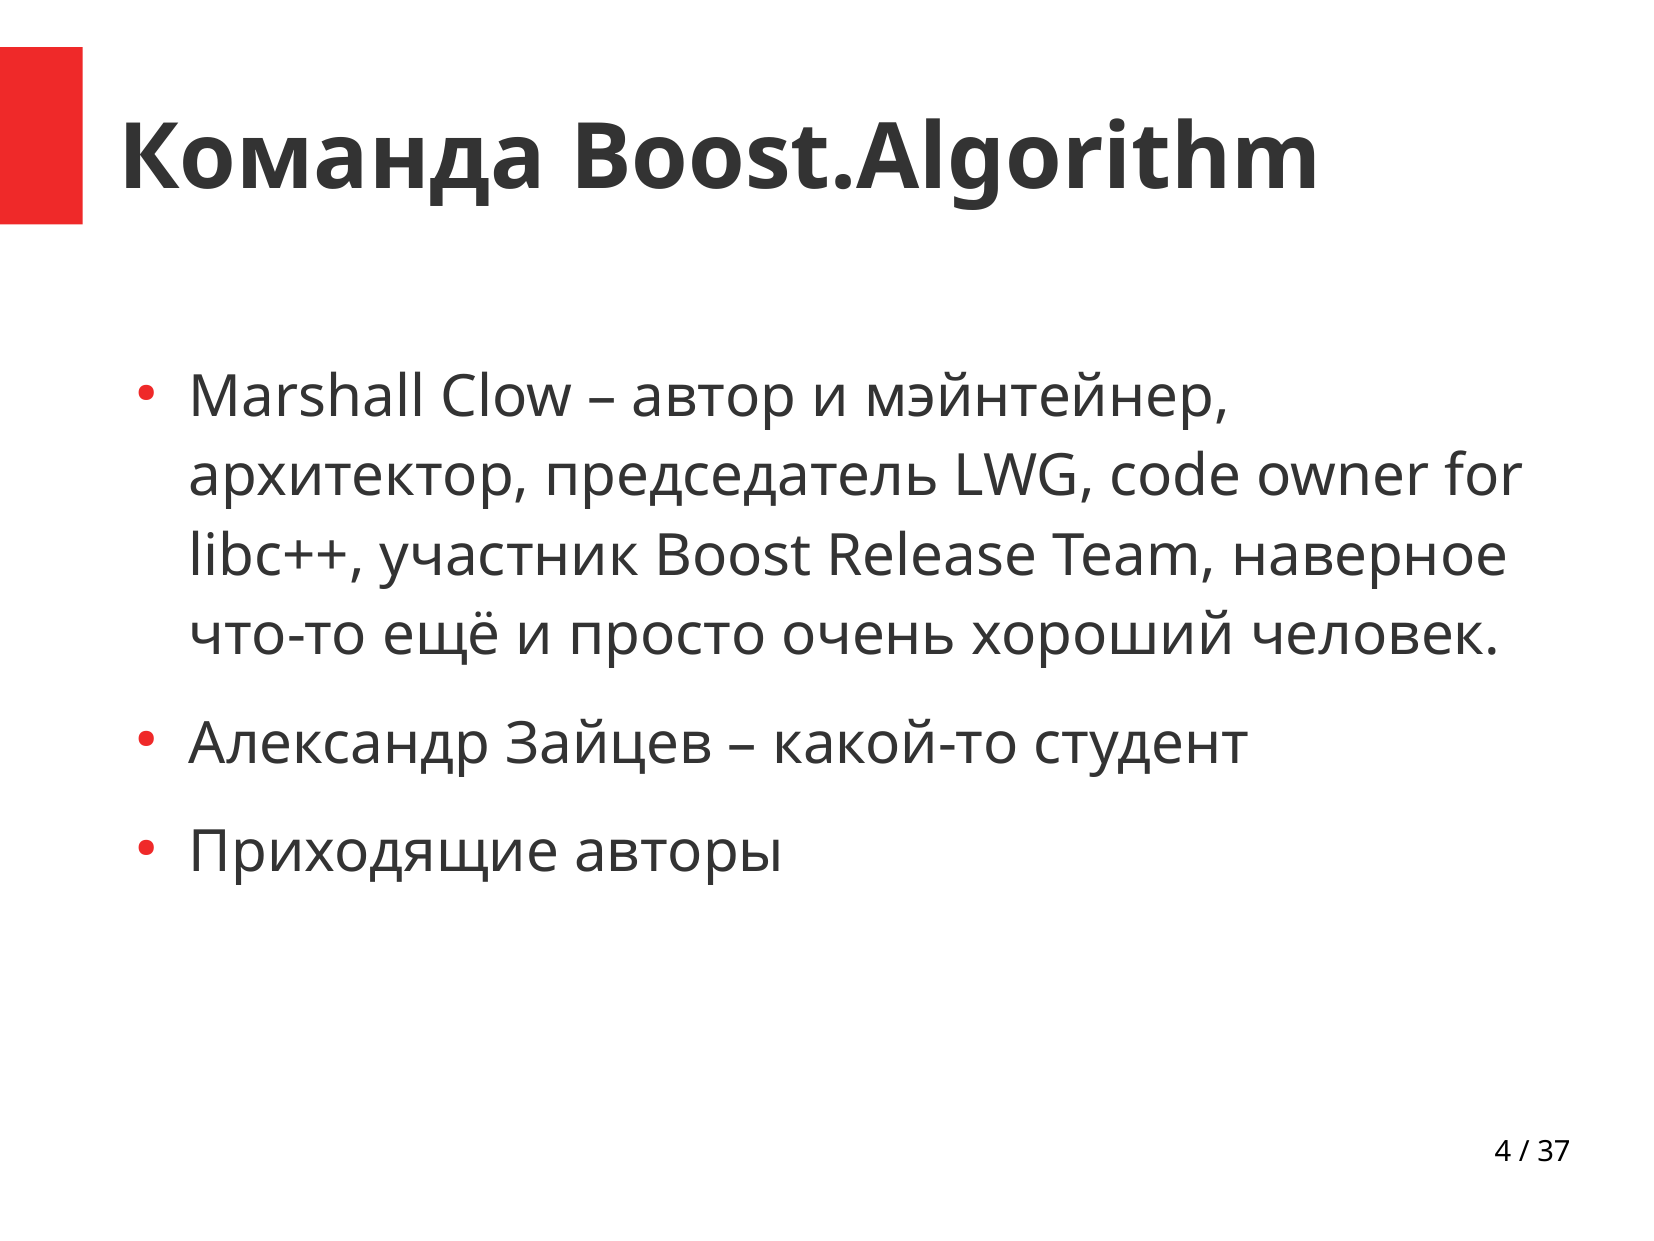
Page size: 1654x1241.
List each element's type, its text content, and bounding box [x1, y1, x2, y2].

title Команда Boost.Algorithm [118, 49, 1571, 257]
list Marshall Clow – автор и мэйнтейнер, архитектор, председатель LWG, code owner for libc++, участник Boost Release Team, наверное что-то ещё и просто очень хороший человек. Александр Зайцев – какой-то студент Приходящие авторы [118, 354, 1536, 1074]
